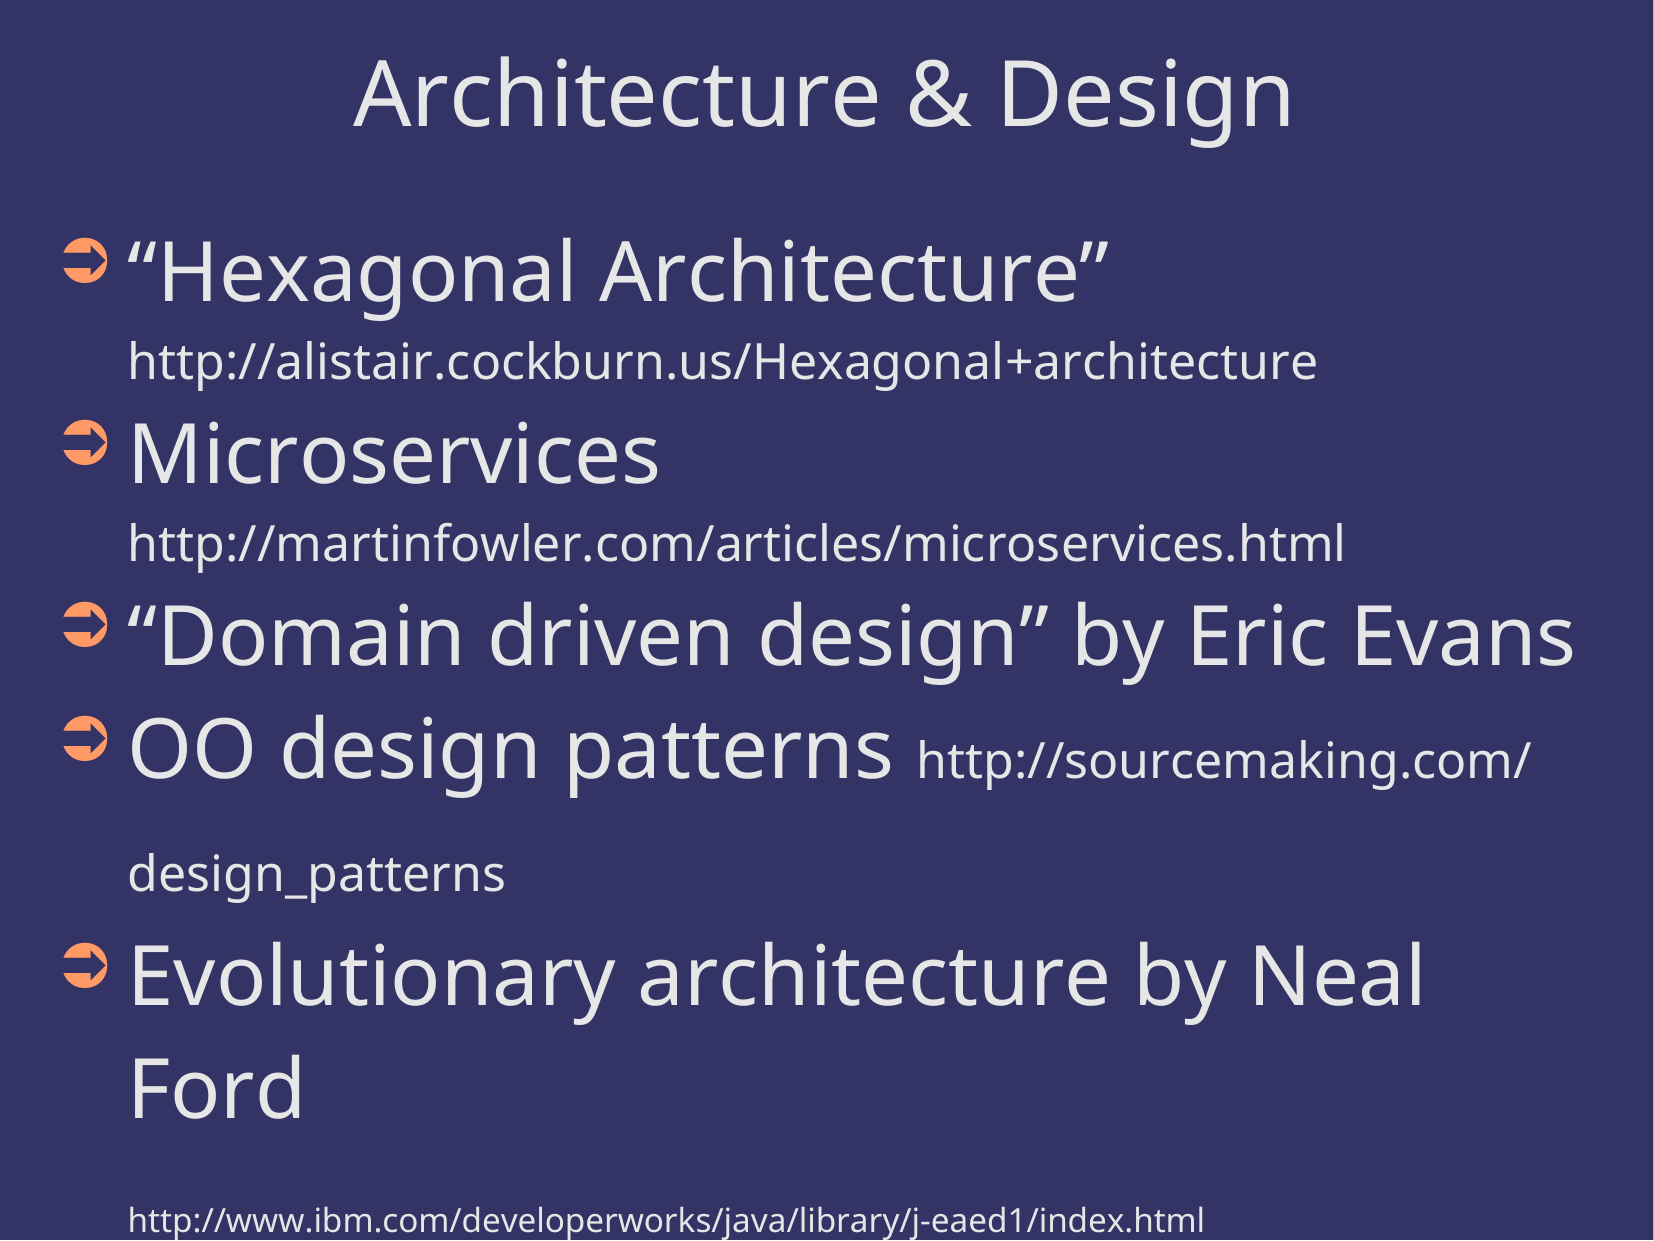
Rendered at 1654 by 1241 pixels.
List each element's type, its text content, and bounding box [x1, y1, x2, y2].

list “Hexagonal Architecture” http://alistair.cockburn.us/Hexagonal+architecture Microservices http://martinfowler.com/articles/microservices.html “Domain driven design” by Eric Evans OO design patterns http://sourcemaking.com/design_patterns Evolutionary architecture by Neal Ford http://www.ibm.com/developerworks/java/library/j-eaed1/index.html [45, 212, 1606, 1241]
title Architecture & Design [45, 0, 1606, 196]
